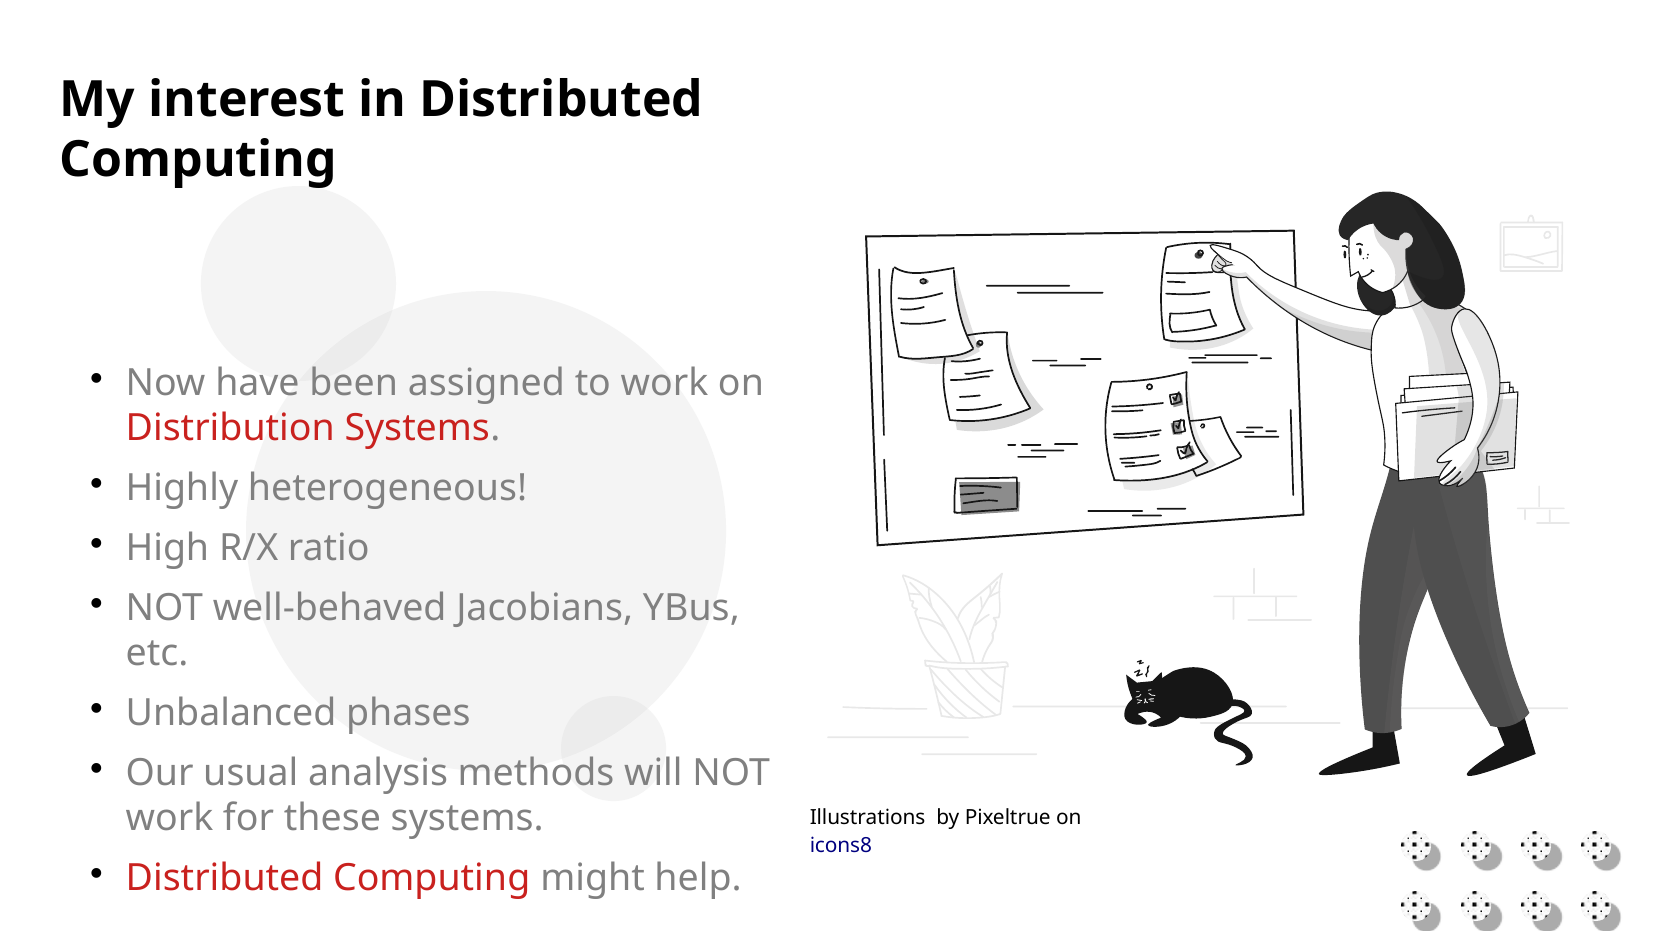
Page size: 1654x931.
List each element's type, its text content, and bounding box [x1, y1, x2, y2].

picture [1400, 891, 1432, 922]
picture [1520, 831, 1552, 862]
picture [1461, 890, 1492, 922]
picture [1581, 830, 1612, 862]
picture [1580, 890, 1612, 922]
text_box My interest in Distributed Computing [45, 58, 945, 259]
picture [1520, 890, 1552, 922]
text_box Now have been assigned to work on Distribution Systems. Highly heterogeneous! High R/X ratio NOT well-behaved Jacobians, YBus, etc. Unbalanced phases Our usual analysis methods will NOT work for these systems. Distributed Computing might help. [75, 350, 798, 680]
picture [1400, 830, 1432, 862]
picture [1460, 830, 1492, 862]
